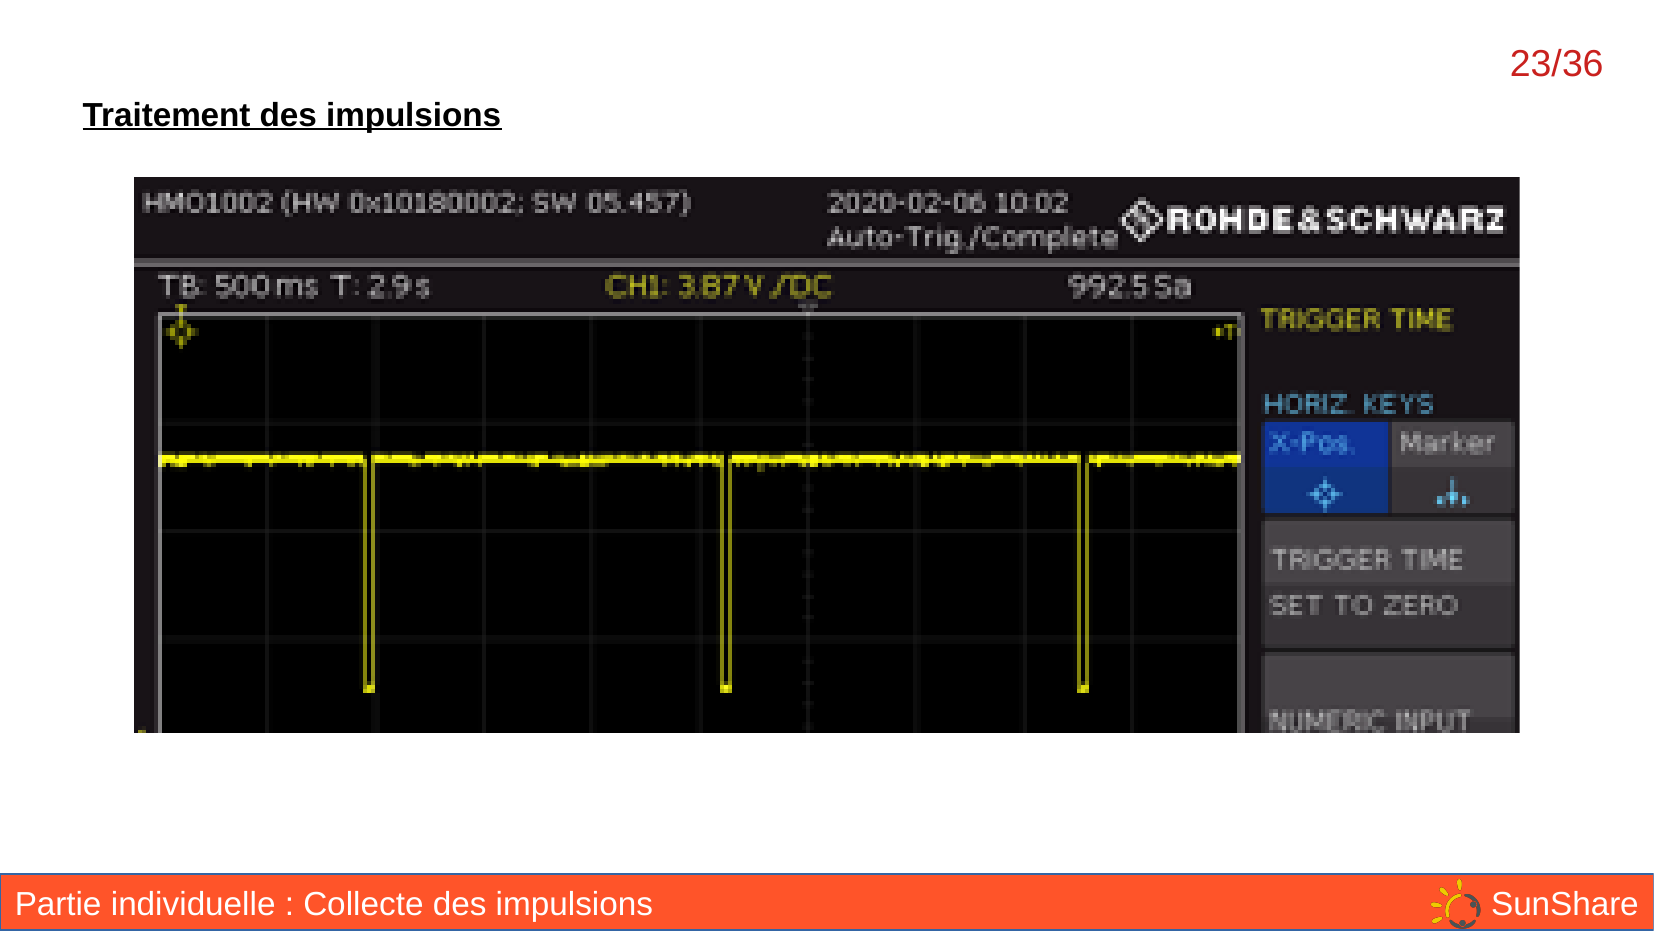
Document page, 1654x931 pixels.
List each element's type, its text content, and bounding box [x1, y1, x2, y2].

picture [1429, 877, 1483, 931]
picture [134, 177, 1520, 733]
text_box Partie individuelle : Collecte des impulsions [0, 874, 686, 931]
title Traitement des impulsions [82, 37, 1571, 193]
